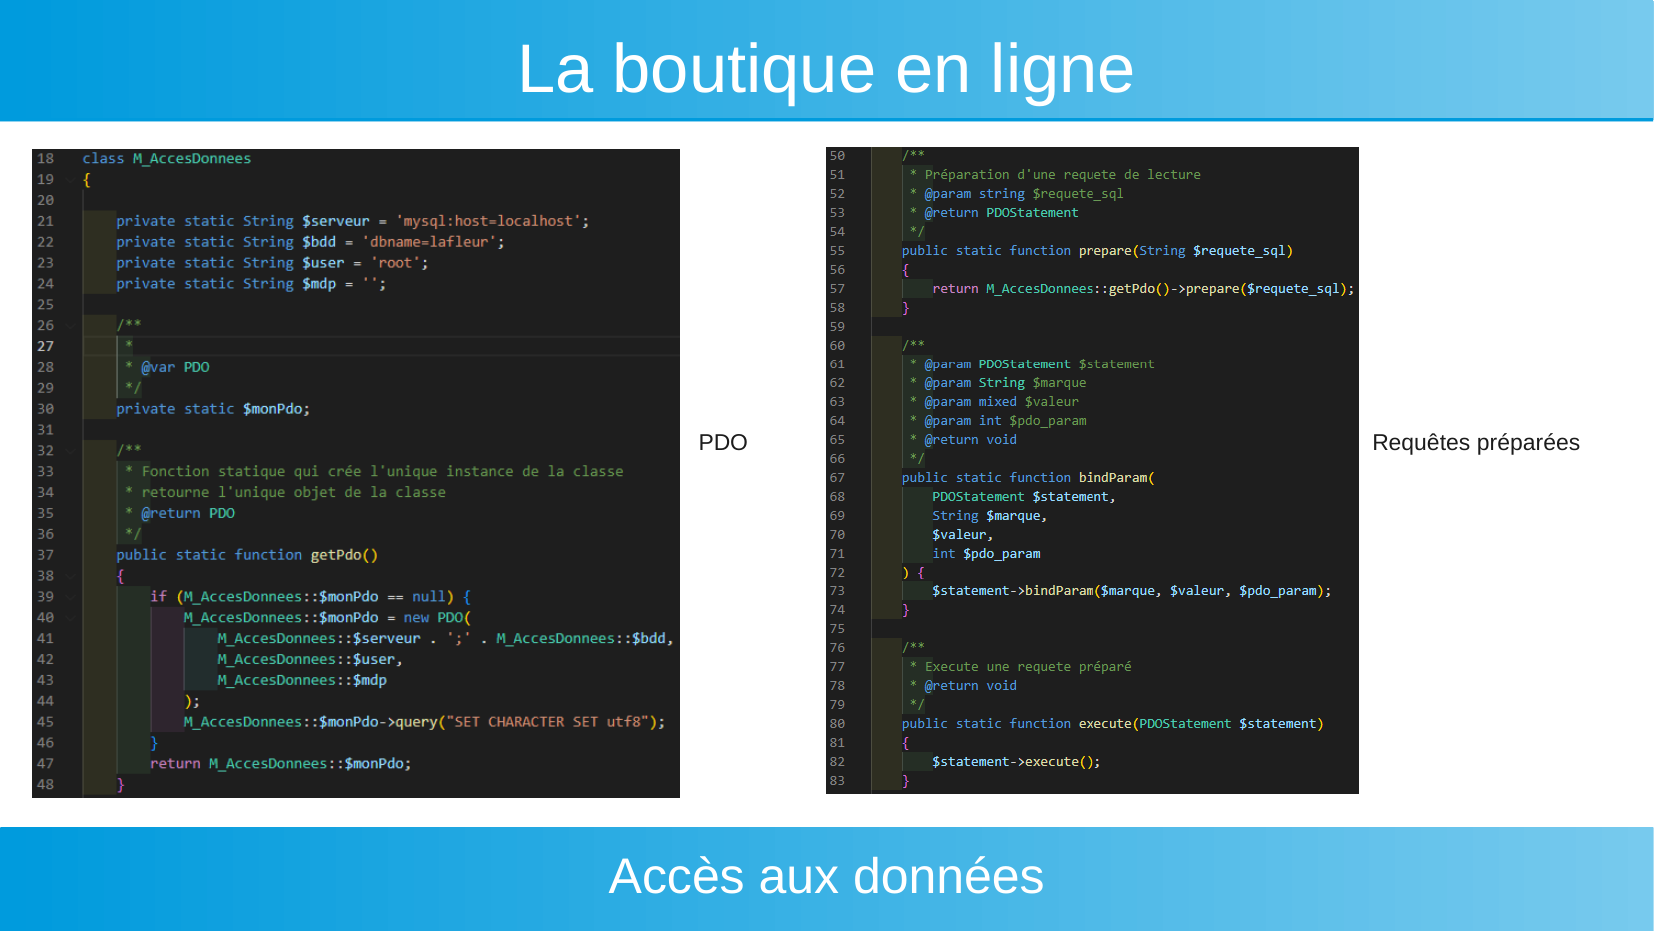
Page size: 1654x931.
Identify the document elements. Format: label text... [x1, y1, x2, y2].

text_box PDO [679, 413, 768, 473]
title La boutique en ligne [59, 29, 1595, 108]
title Accès aux données [59, 836, 1595, 916]
picture [32, 149, 680, 798]
picture [826, 147, 1359, 794]
text_box Requêtes préparées [1358, 413, 1595, 473]
